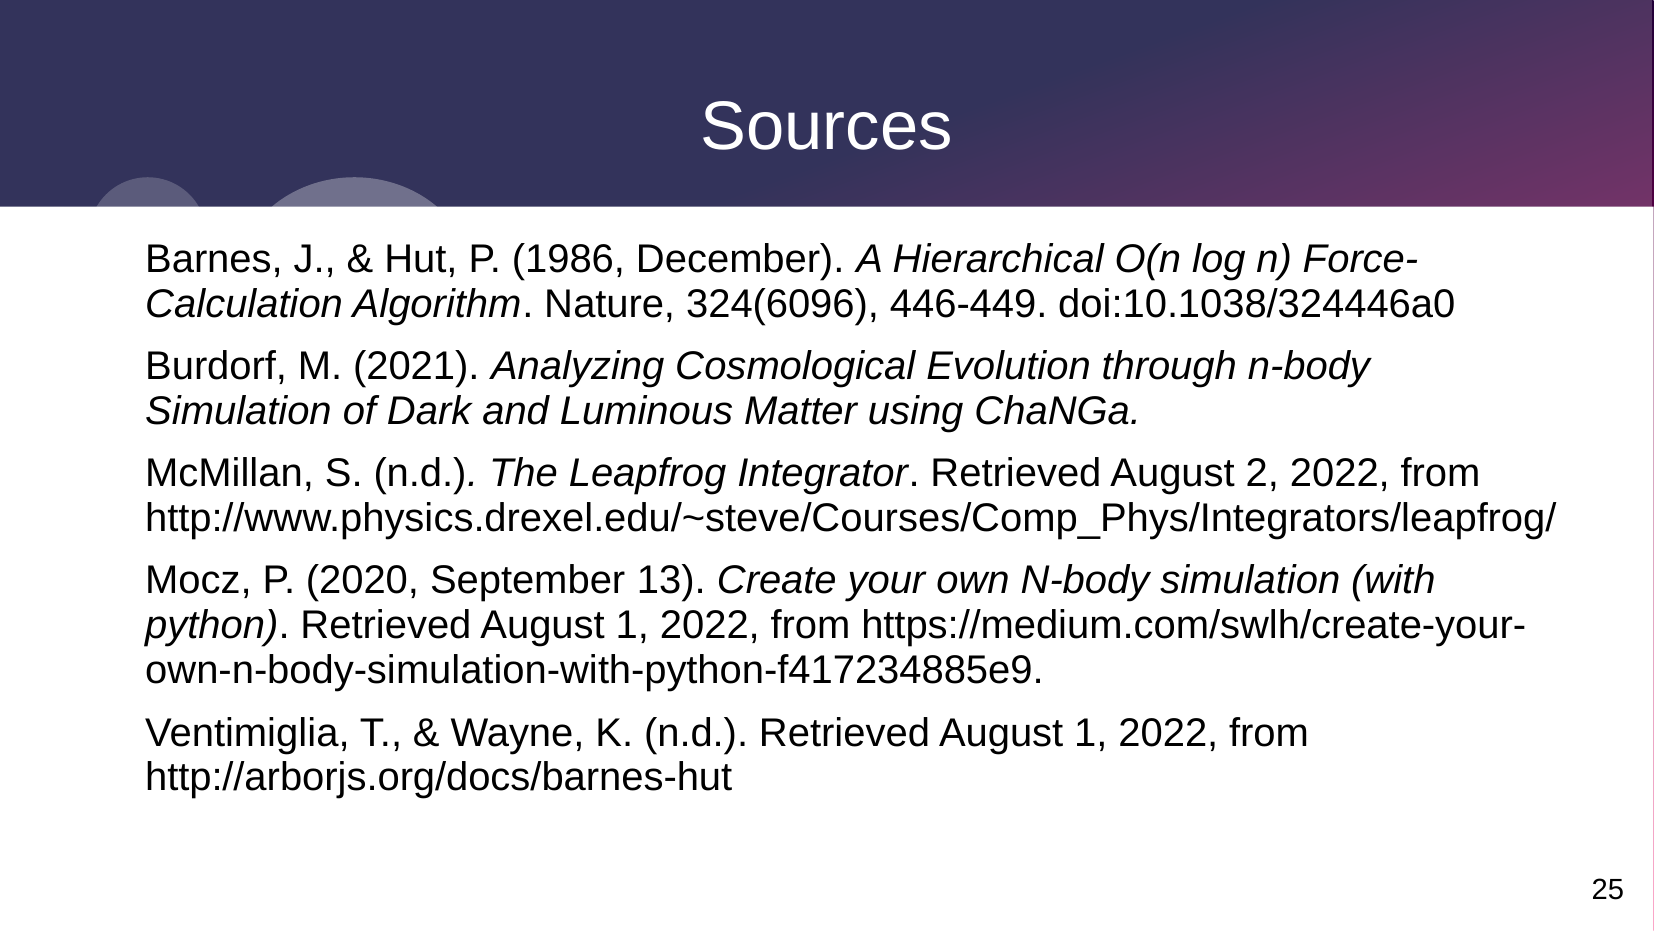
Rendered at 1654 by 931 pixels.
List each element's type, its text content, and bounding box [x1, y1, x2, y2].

title Sources [88, 44, 1565, 207]
list Barnes, J., & Hut, P. (1986, December). A Hierarchical O(n log n) Force-Calculation Algorithm. Nature, 324(6096), 446-449. doi:10.1038/324446a0 Burdorf, M. (2021). Analyzing Cosmological Evolution through n-body Simulation of Dark and Luminous Matter using ChaNGa. McMillan, S. (n.d.). The Leapfrog Integrator. Retrieved August 2, 2022, from http://www.physics.drexel.edu/~steve/Courses/Comp_Phys/Integrators/leapfrog/ Mocz, P. (2020, September 13). Create your own N-body simulation (with python). Retrieved August 1, 2022, from https://medium.com/swlh/create-your-own-n-body-simulation-with-python-f417234885e9. Ventimiglia, T., & Wayne, K. (n.d.). Retrieved August 1, 2022, from http://arborjs.org/docs/barnes-hut [88, 236, 1565, 827]
